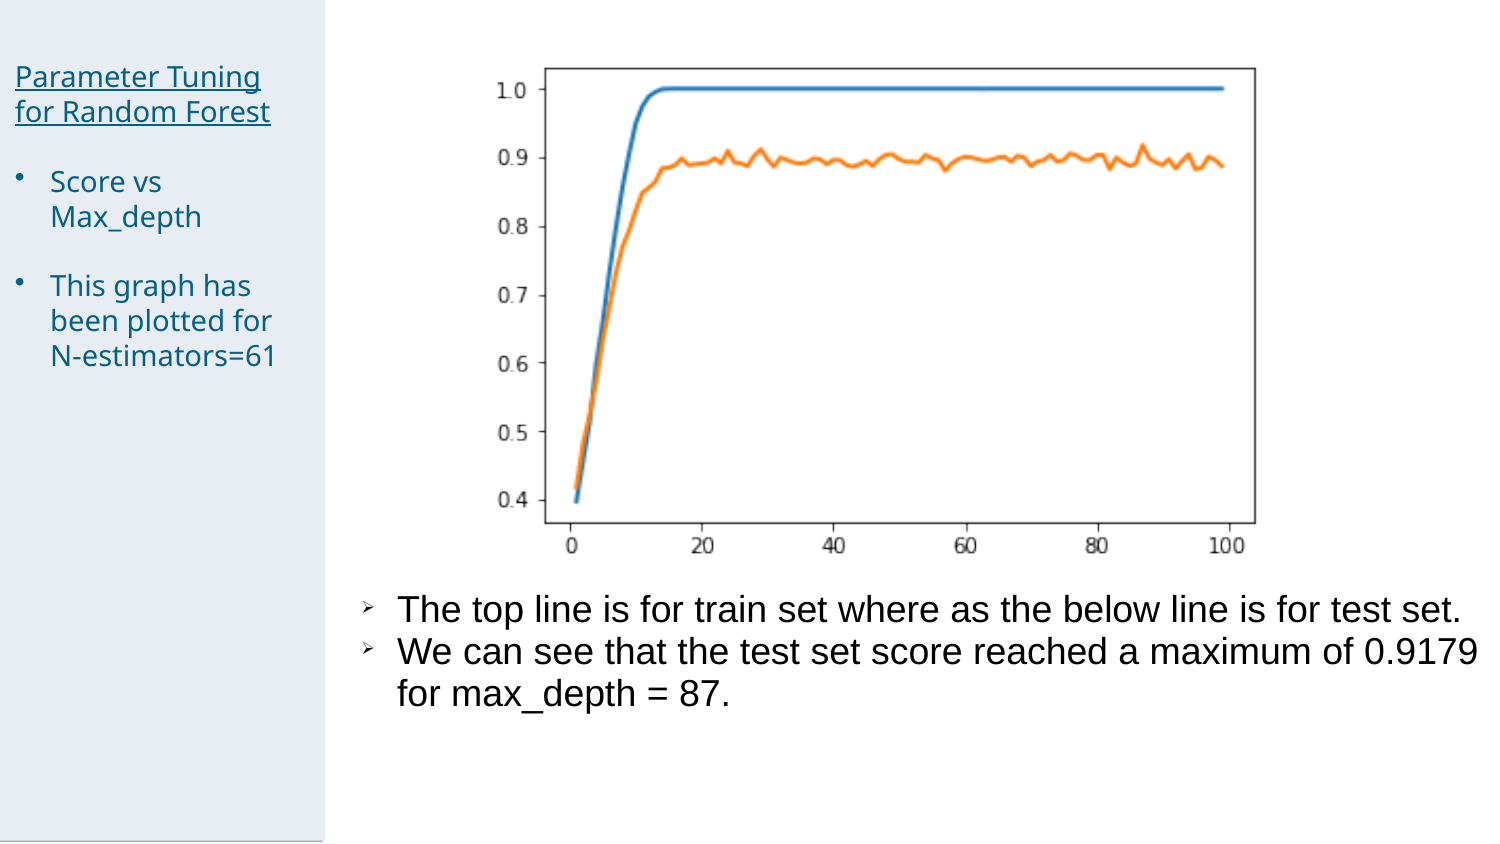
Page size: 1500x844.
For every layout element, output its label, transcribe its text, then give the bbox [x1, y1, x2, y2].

text_box Parameter Tuning for Random Forest Score vs Max_depth This graph has been plotted for N-estimators=61 [0, 50, 319, 416]
text_box The top line is for train set where as the below line is for test set. We can see that the test set score reached a maximum of 0.9179 for max_depth = 87. [346, 580, 1494, 722]
picture [481, 47, 1276, 573]
text_box [0, 0, 325, 841]
